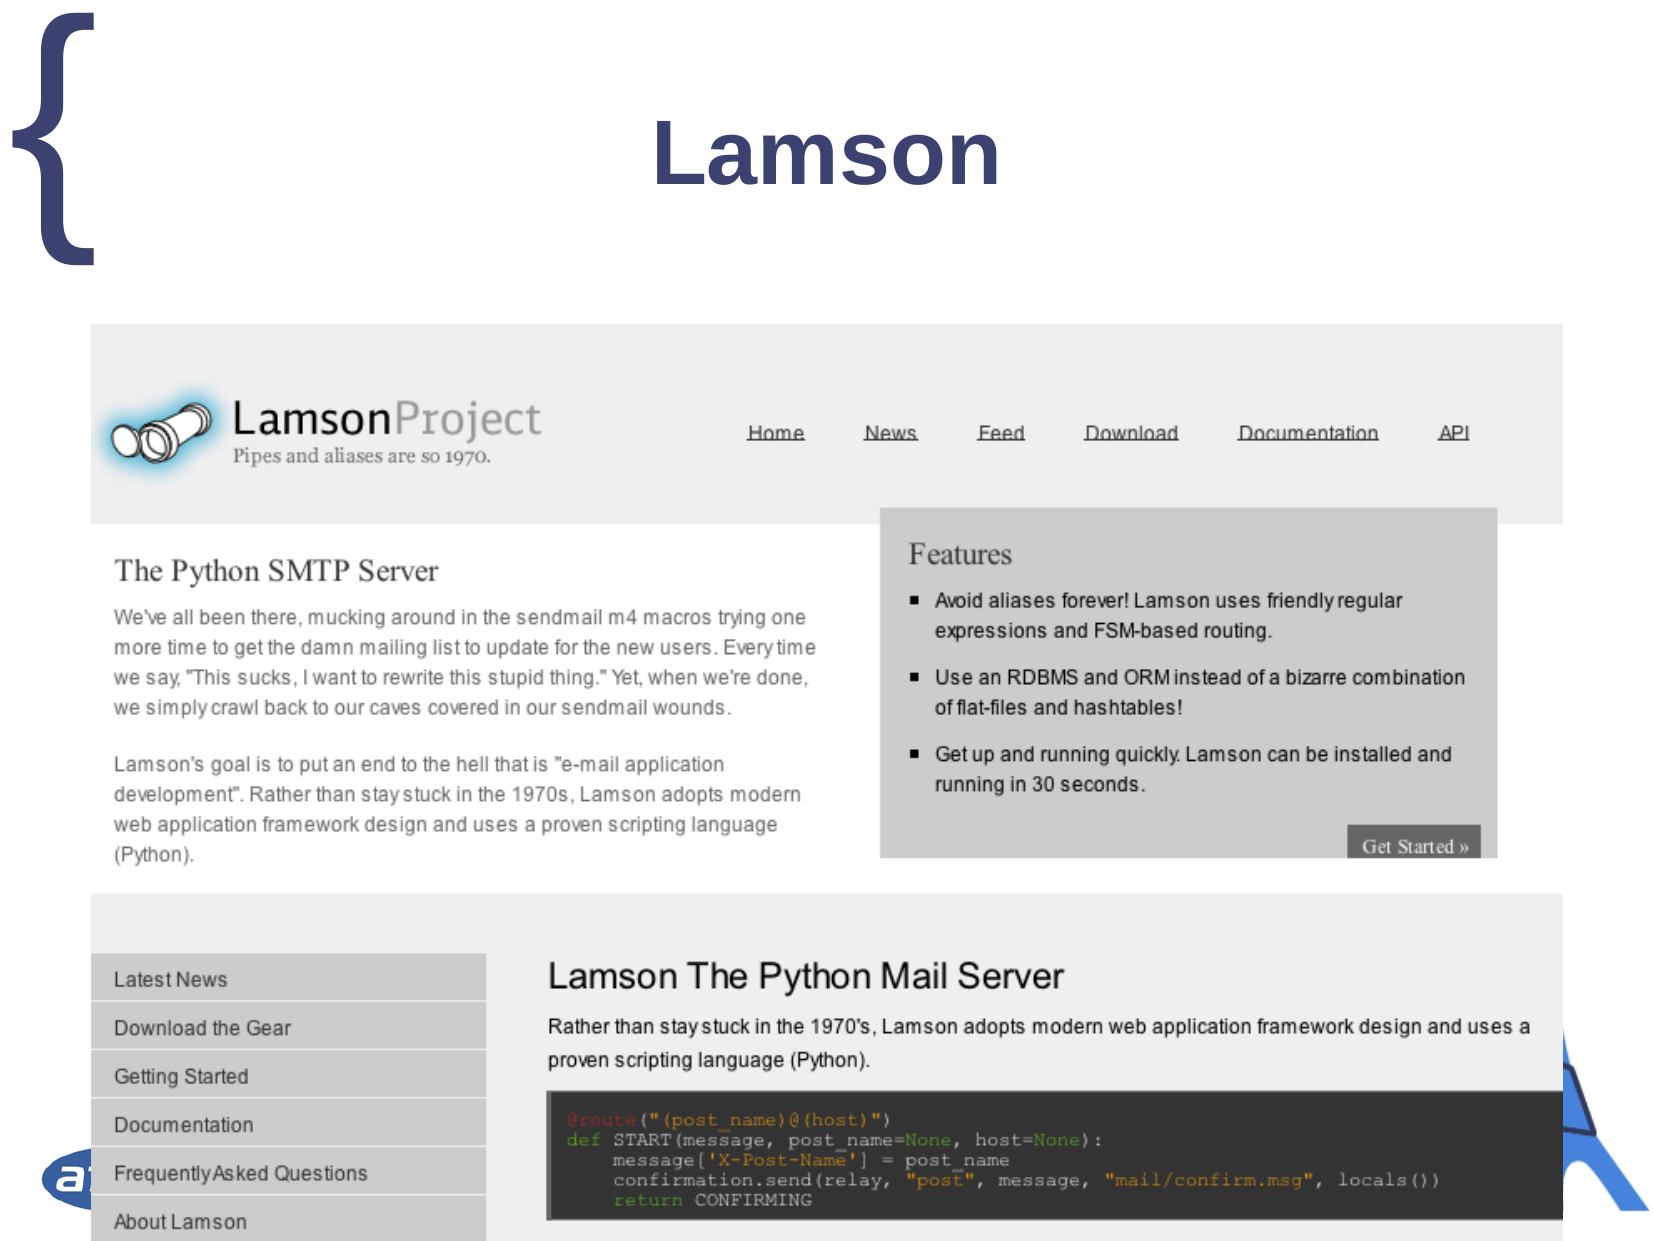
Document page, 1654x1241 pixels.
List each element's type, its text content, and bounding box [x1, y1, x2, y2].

picture [41, 324, 1650, 1241]
title Lamson [82, 56, 1571, 250]
